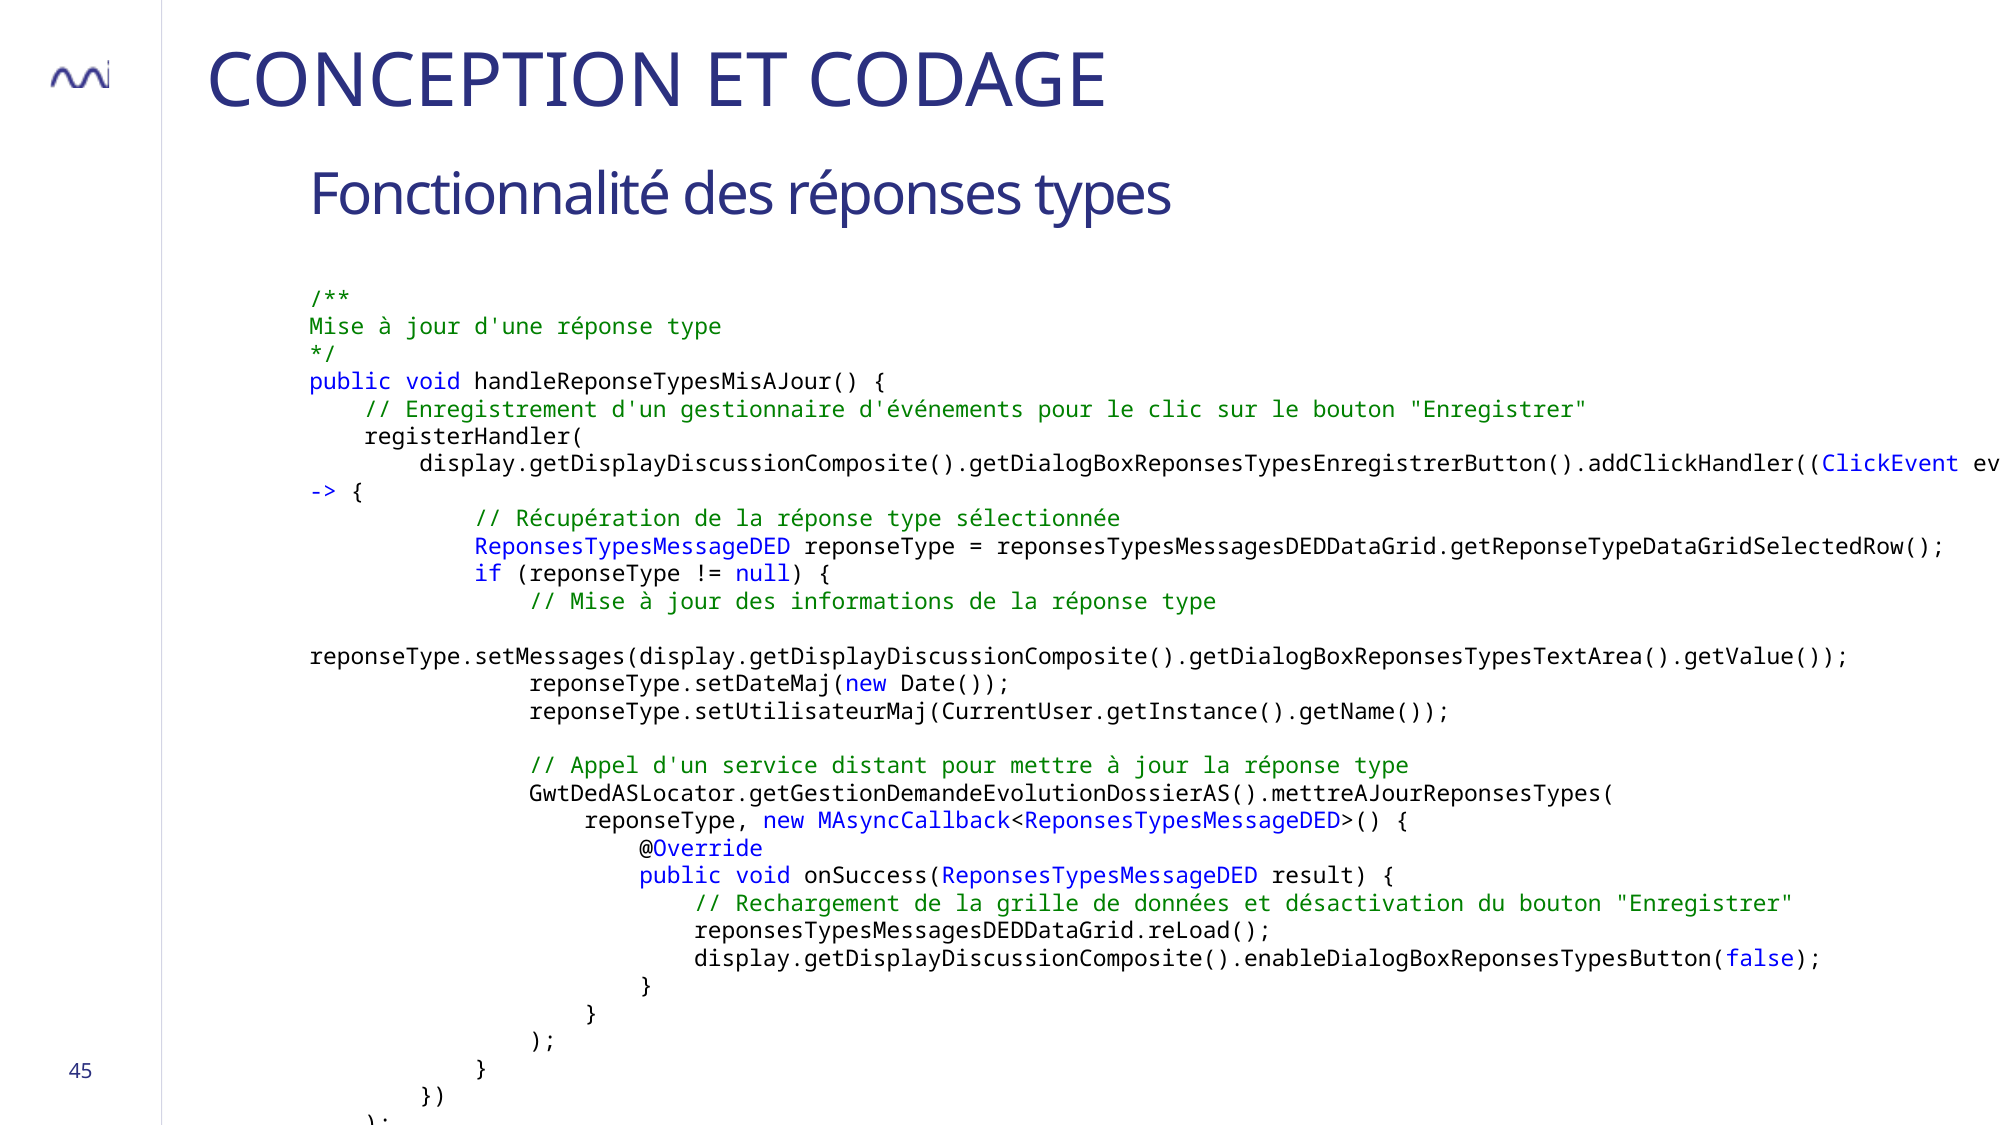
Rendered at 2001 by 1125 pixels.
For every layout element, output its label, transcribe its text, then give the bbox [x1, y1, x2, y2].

text_box /** Mise à jour d'une réponse type */ public void handleReponseTypesMisAJour() { // Enregistrement d'un gestionnaire d'événements pour le clic sur le bouton "Enregistrer" registerHandler( display.getDisplayDiscussionComposite().getDialogBoxReponsesTypesEnregistrerButton().addClickHandler((ClickEvent event) -> { // Récupération de la réponse type sélectionnée ReponsesTypesMessageDED reponseType = reponsesTypesMessagesDEDDataGrid.getReponseTypeDataGridSelectedRow(); if (reponseType != null) { // Mise à jour des informations de la réponse type reponseType.setMessages(display.getDisplayDiscussionComposite().getDialogBoxReponsesTypesTextArea().getValue()); reponseType.setDateMaj(new Date()); reponseType.setUtilisateurMaj(CurrentUser.getInstance().getName()); // Appel d'un service distant pour mettre à jour la réponse type GwtDedASLocator.getGestionDemandeEvolutionDossierAS().mettreAJourReponsesTypes( reponseType, new MAsyncCallback<ReponsesTypesMessageDED>() { @Override public void onSuccess(ReponsesTypesMessageDED result) { // Rechargement de la grille de données et désactivation du bouton "Enregistrer" reponsesTypesMessagesDEDDataGrid.reLoad(); display.getDisplayDiscussionComposite().enableDialogBoxReponsesTypesButton(false); } } ); } }) ); } [294, 276, 2000, 1125]
text_box Fonctionnalité des réponses types [294, 161, 1685, 252]
text_box CONCEPTION ET CODAGE [191, 23, 1192, 130]
text_box 45 [38, 1052, 123, 1091]
